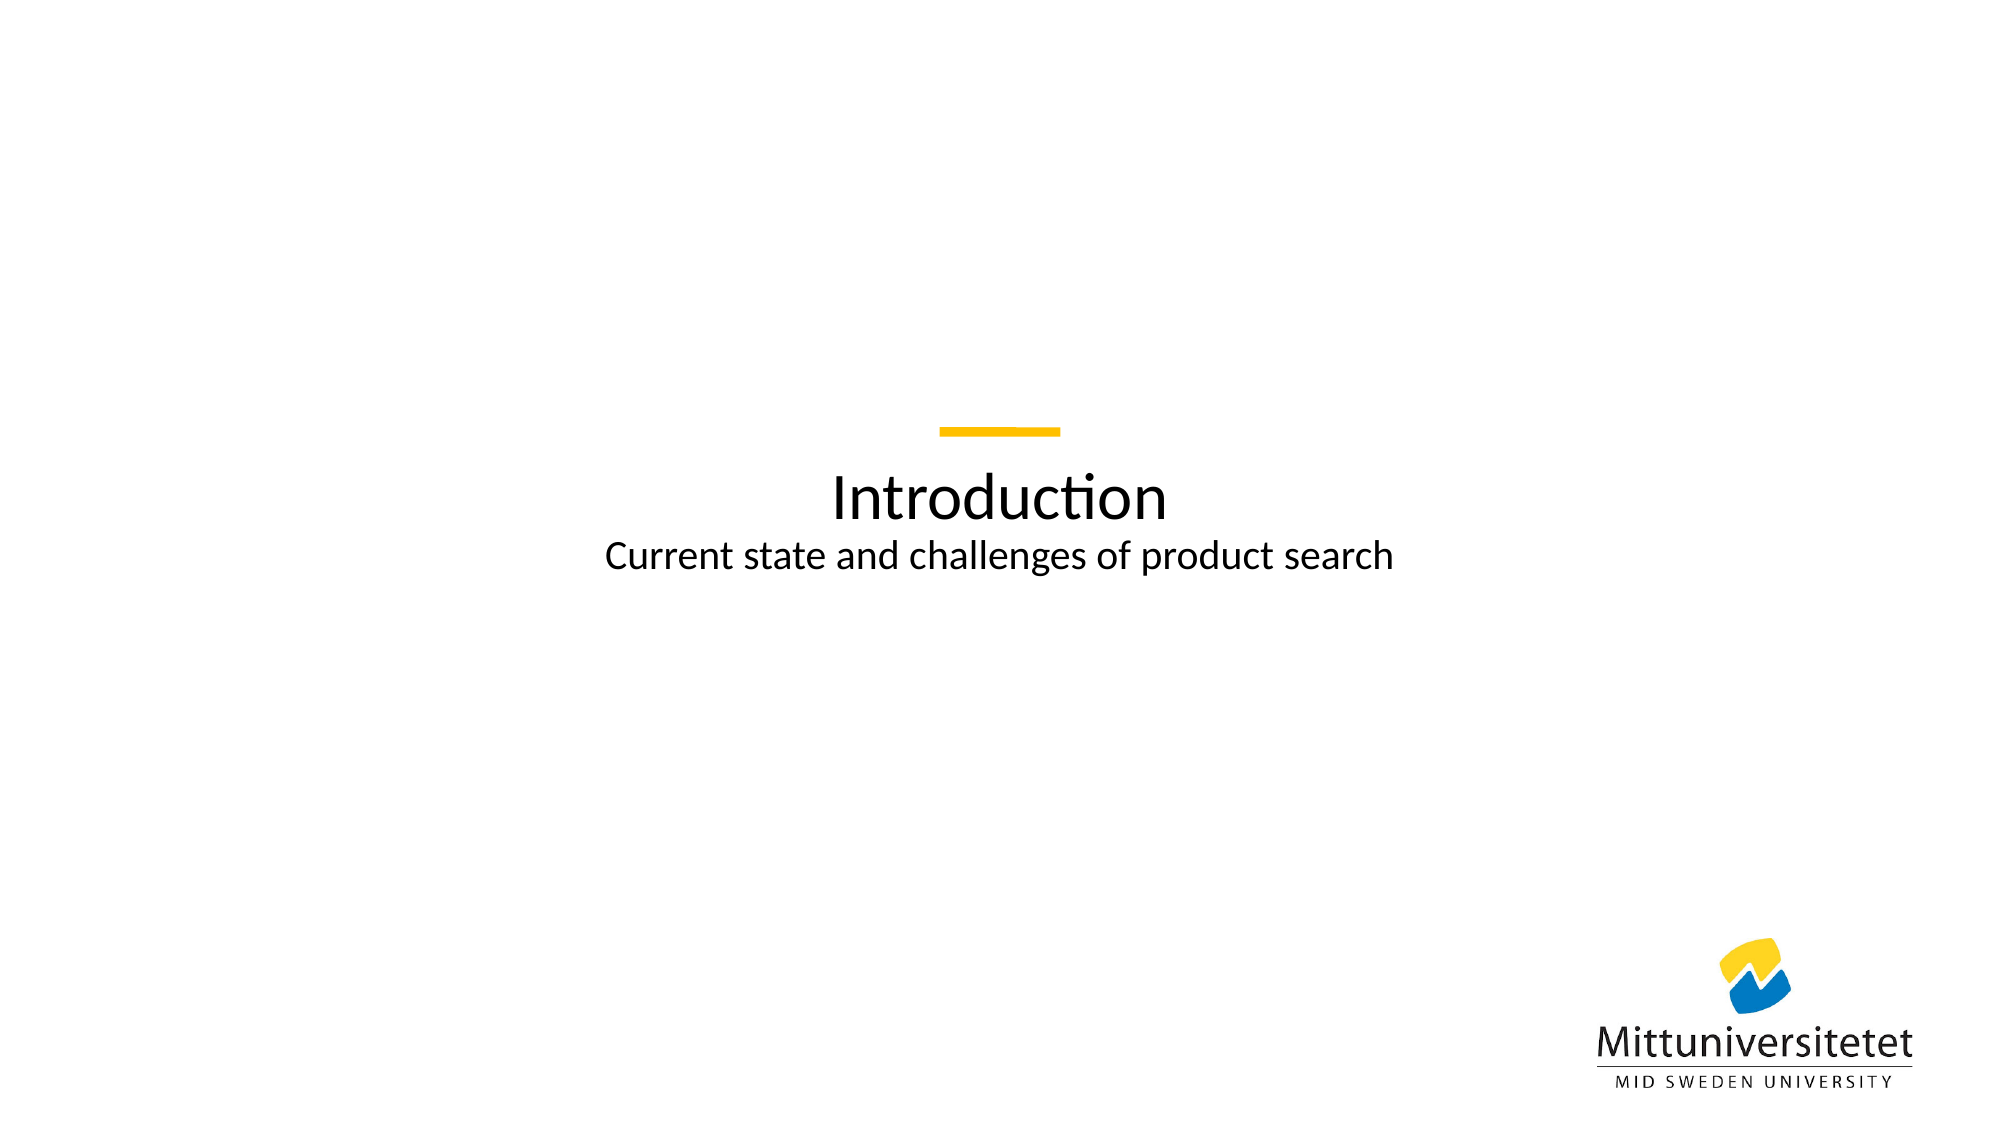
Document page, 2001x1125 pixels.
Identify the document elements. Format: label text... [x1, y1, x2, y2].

picture [1597, 938, 1913, 1088]
title Introduction Current state and challenges of product search [314, 454, 1686, 614]
